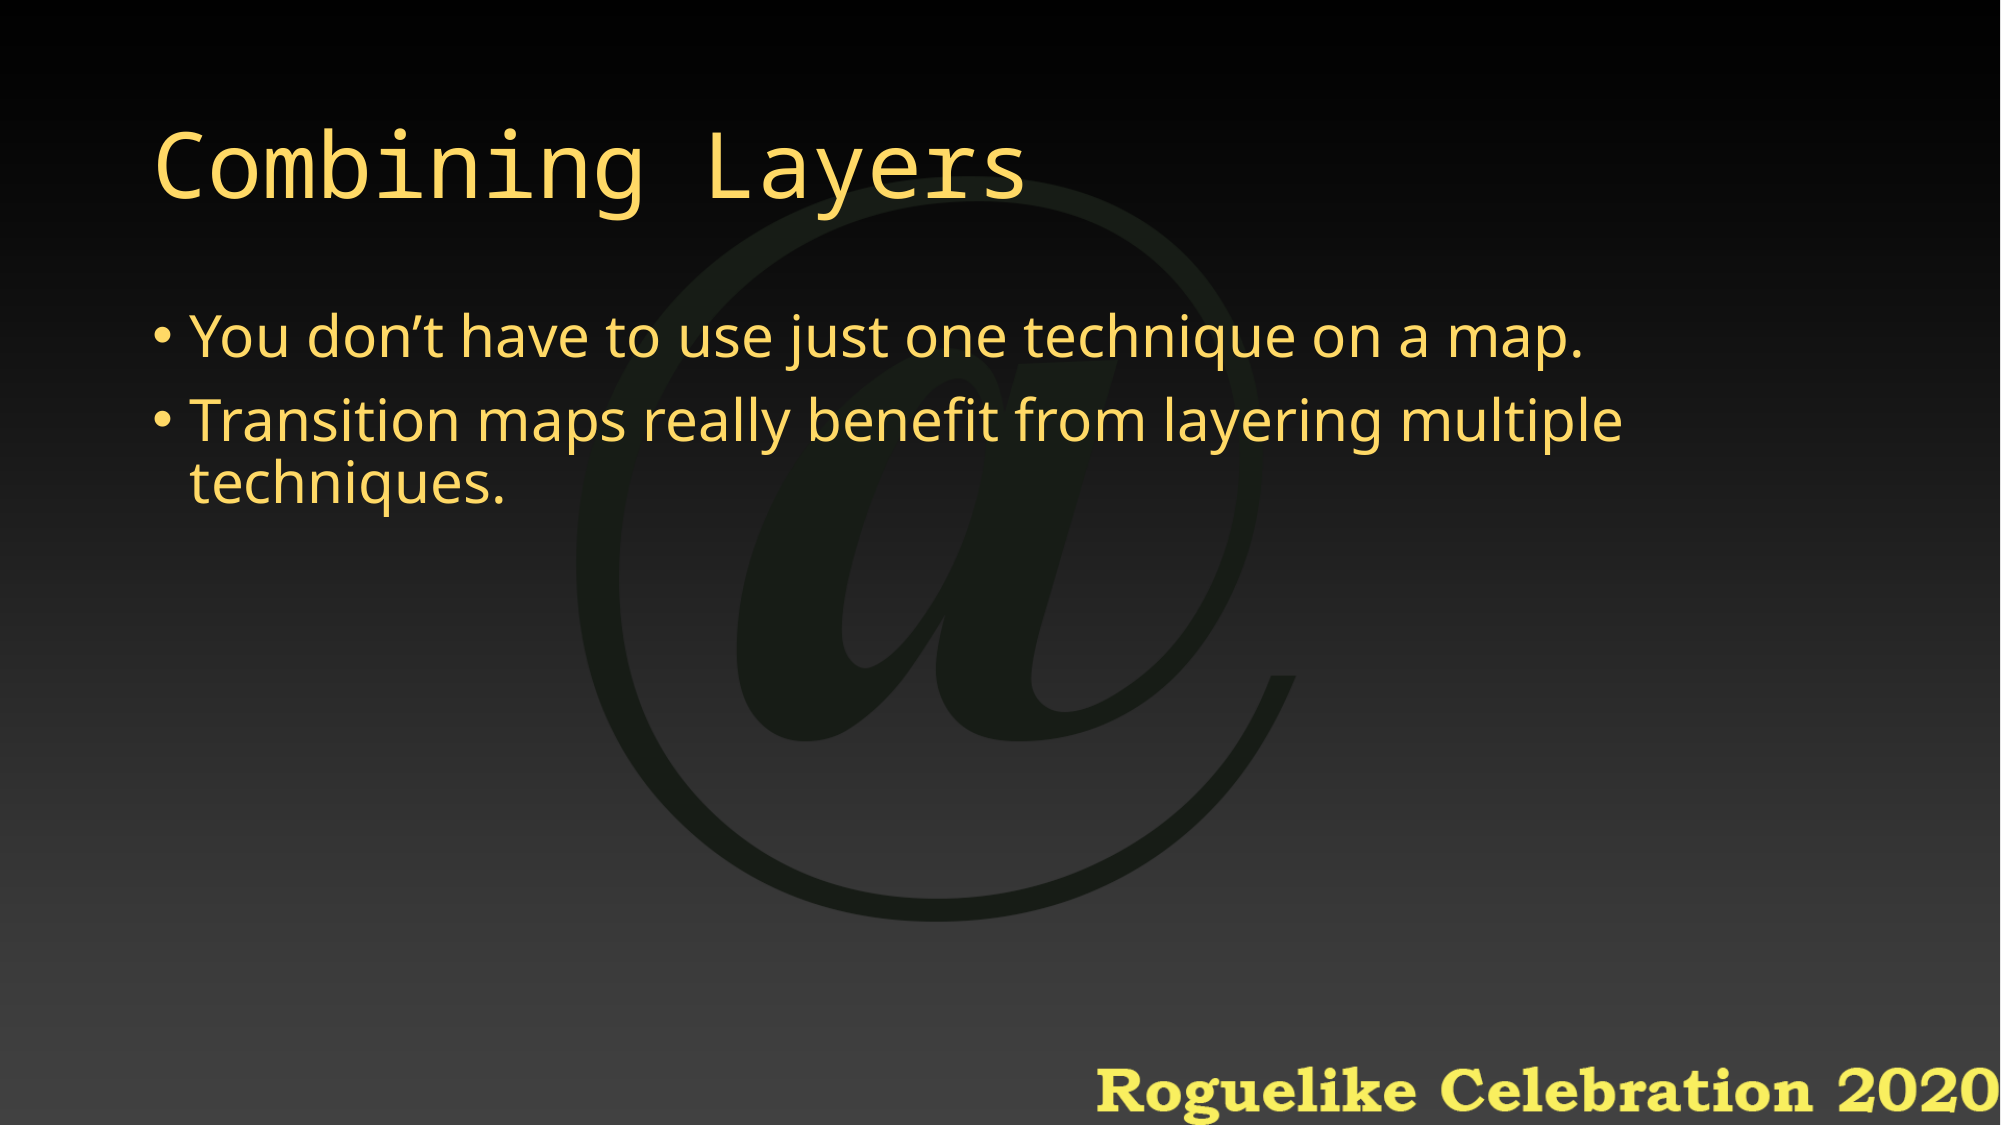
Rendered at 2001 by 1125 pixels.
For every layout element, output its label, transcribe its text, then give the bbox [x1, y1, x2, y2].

picture [0, 0, 2001, 1125]
list You don’t have to use just one technique on a map. Transition maps really benefit from layering multiple techniques. [137, 299, 1863, 1014]
title Combining Layers [137, 59, 1863, 278]
